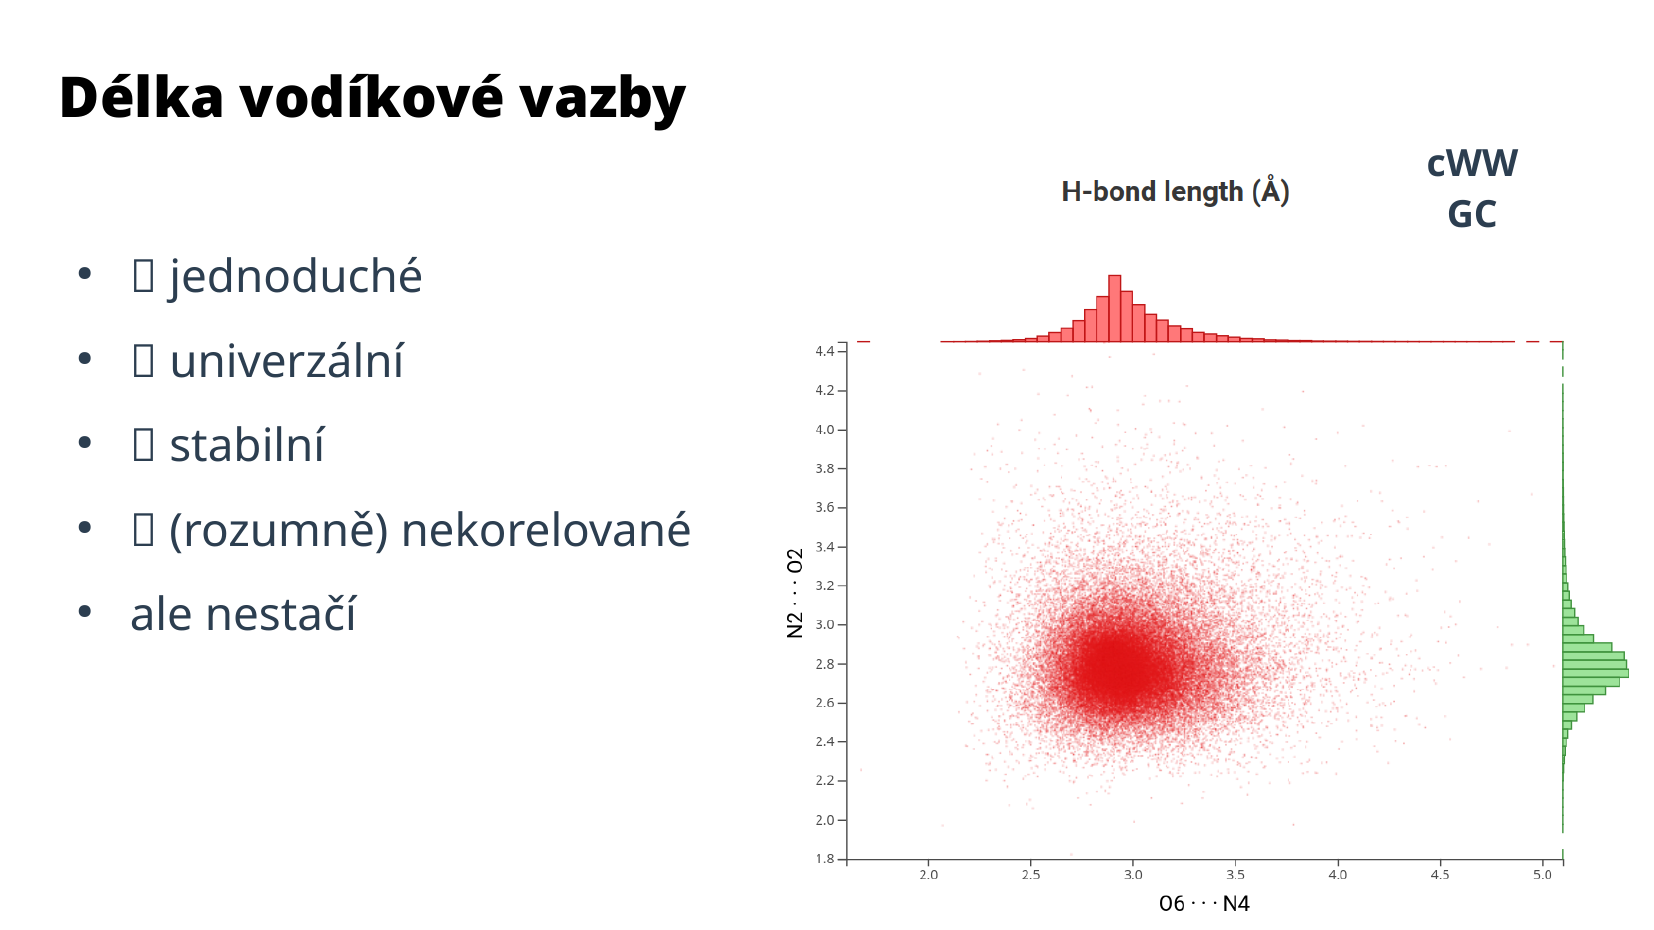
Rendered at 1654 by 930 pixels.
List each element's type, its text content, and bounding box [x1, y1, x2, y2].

text_box cWW GC [1411, 140, 1594, 235]
title Délka vodíkové vazby [58, 36, 1594, 155]
picture [748, 173, 1653, 930]
list ✅ jednoduché ✅ univerzální ✅ stabilní ✅ (rozumně) nekorelované ale nestačí [58, 243, 748, 864]
